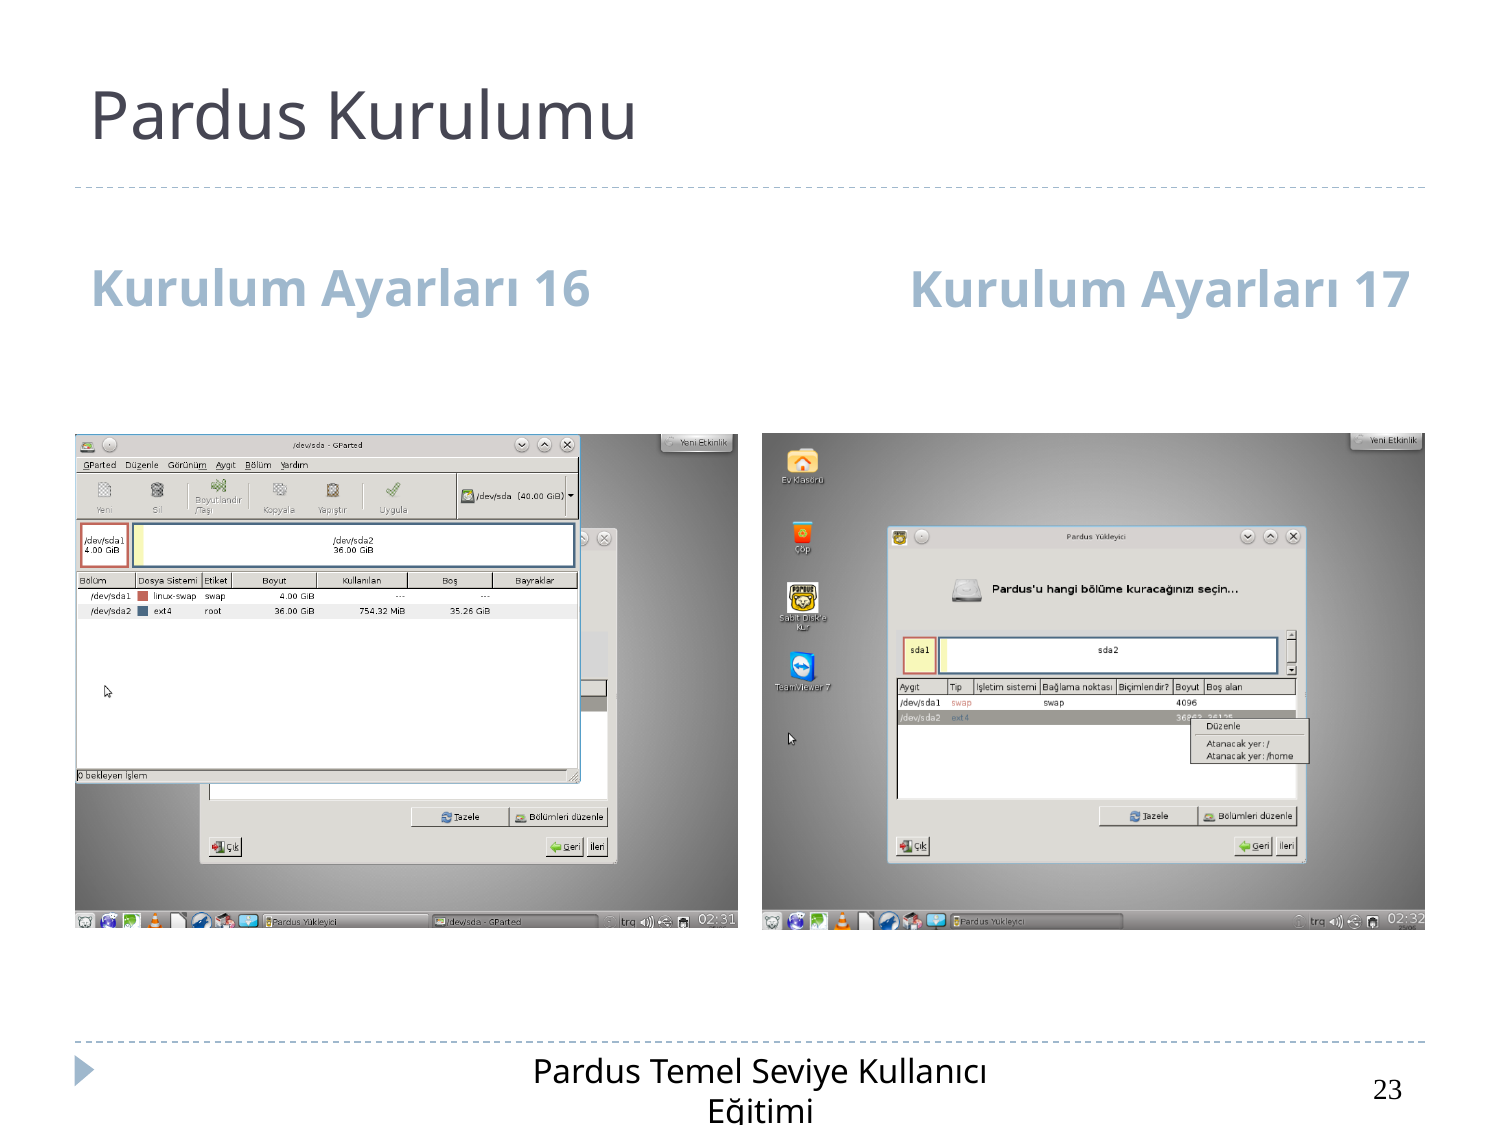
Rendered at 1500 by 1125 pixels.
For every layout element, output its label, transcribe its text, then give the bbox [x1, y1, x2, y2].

picture [762, 433, 1425, 930]
title Pardus Kurulumu [75, 37, 1425, 188]
picture [75, 434, 738, 928]
list Kurulum Ayarları 17 [762, 212, 1426, 325]
list Kurulum Ayarları 16 [75, 210, 738, 324]
